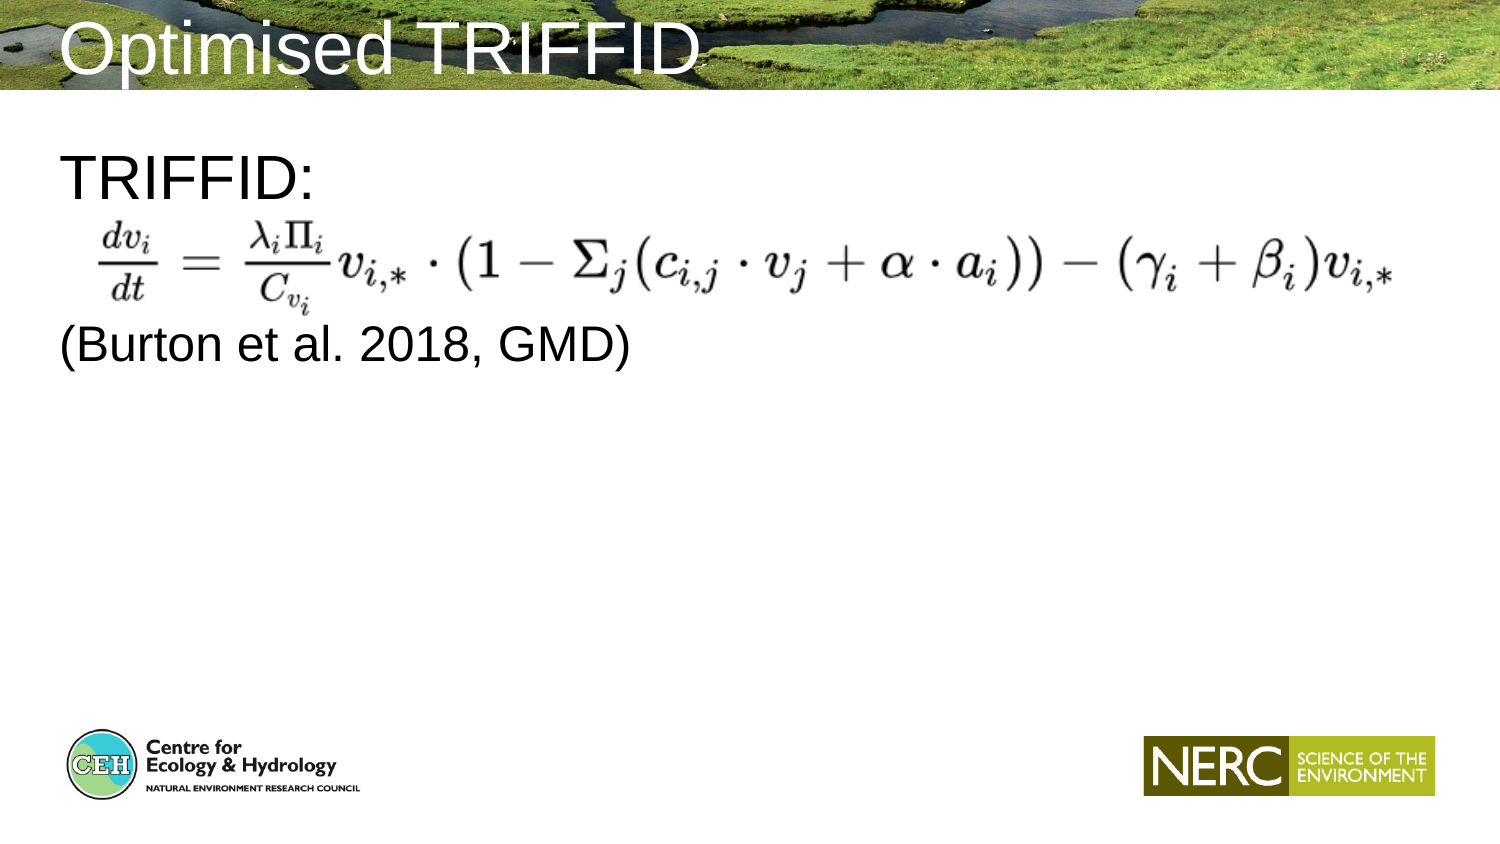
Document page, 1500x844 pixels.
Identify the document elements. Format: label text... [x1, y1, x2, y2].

list TRIFFID: (Burton et al. 2018, GMD) [0, 89, 1495, 844]
list Optimised TRIFFID [0, 0, 1500, 90]
picture [92, 214, 1400, 321]
